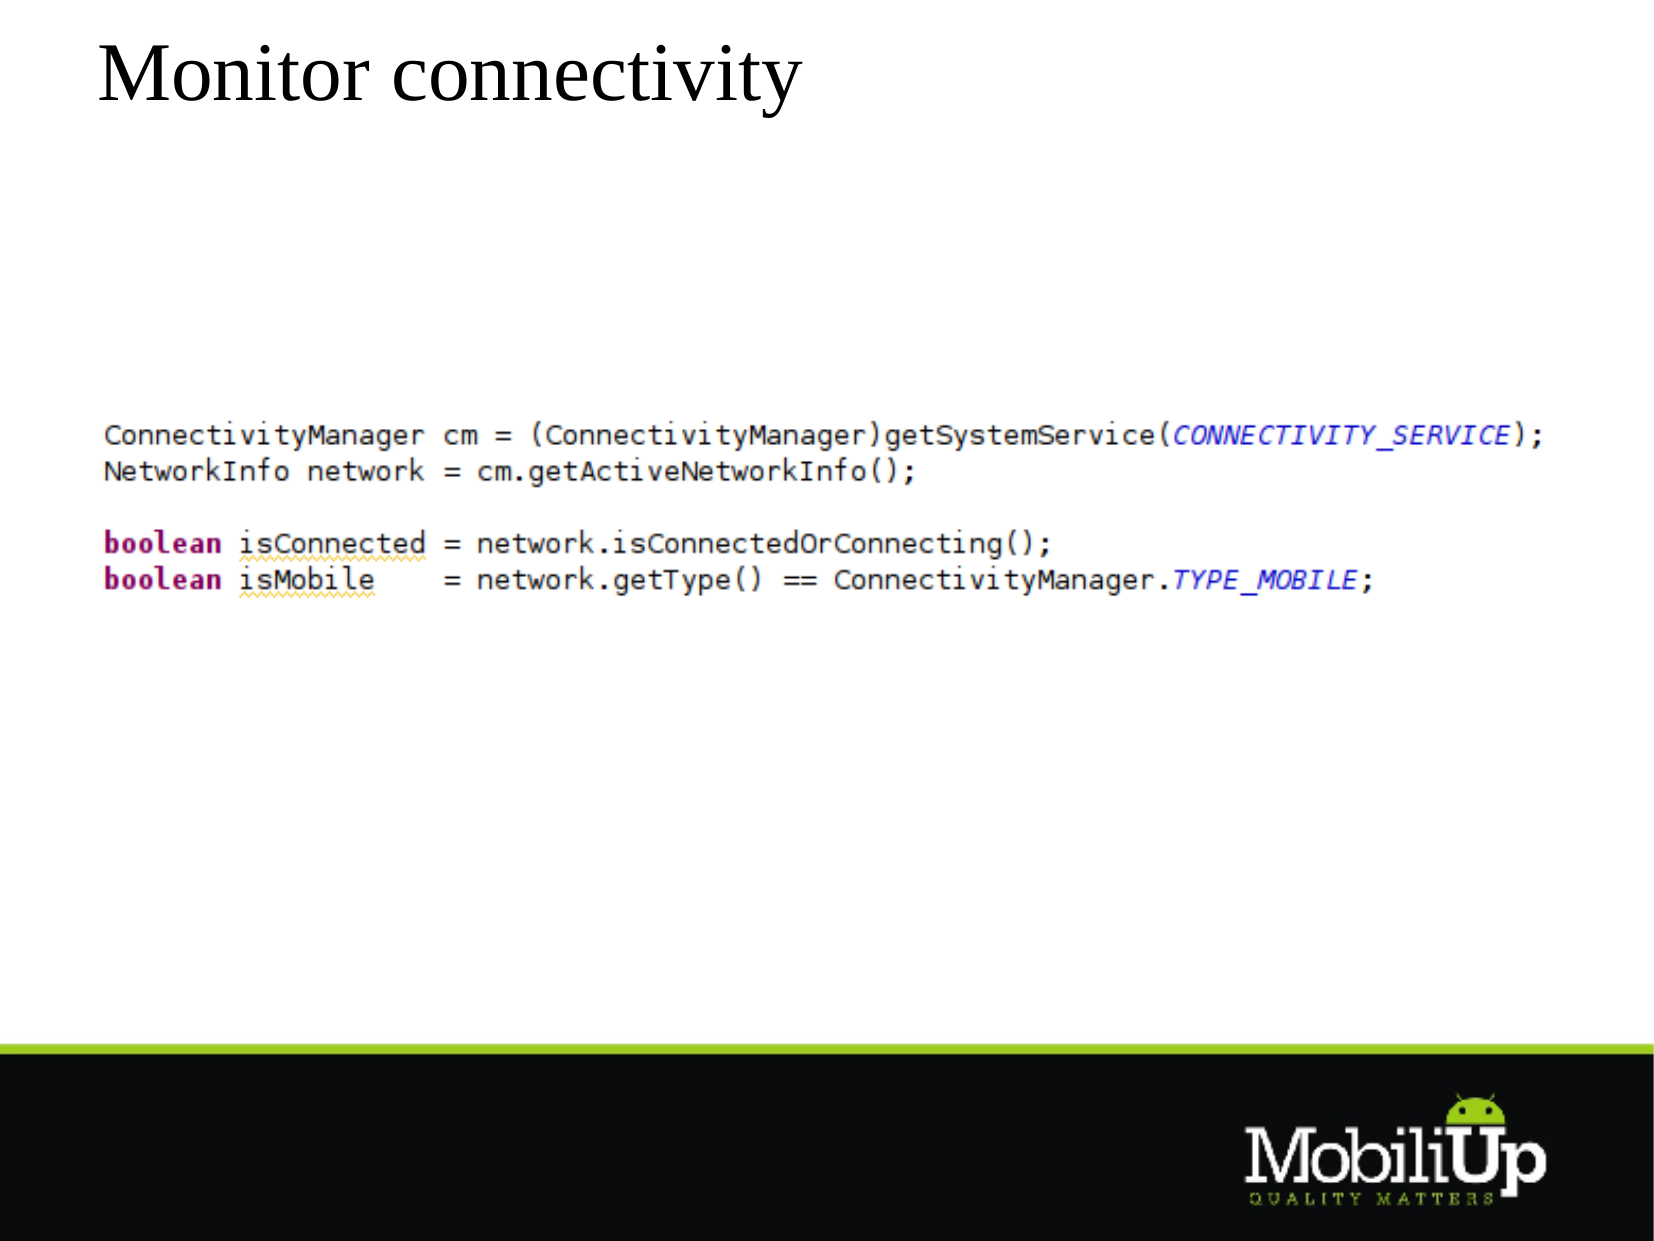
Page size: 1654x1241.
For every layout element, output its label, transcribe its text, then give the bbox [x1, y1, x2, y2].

picture [0, 0, 1654, 1241]
title Monitor connectivity [82, 9, 1571, 125]
